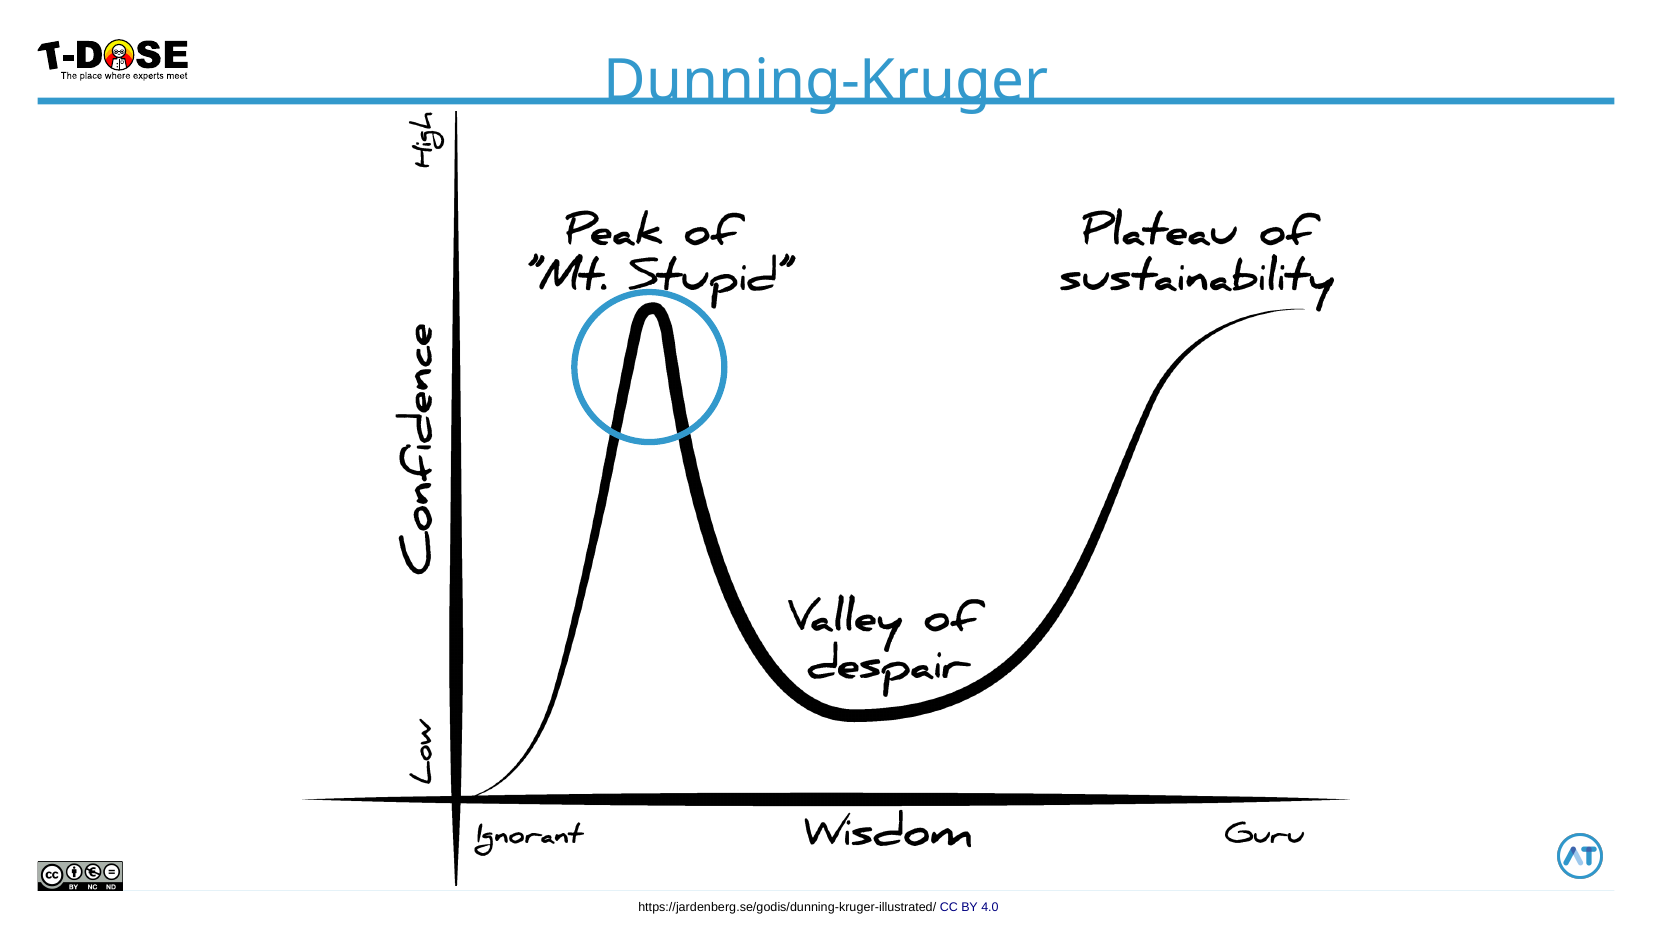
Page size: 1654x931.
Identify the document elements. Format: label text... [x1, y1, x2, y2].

picture [37, 861, 123, 891]
text_box https://jardenberg.se/godis/dunning-kruger-illustrated/ CC BY 4.0 [638, 900, 1014, 913]
picture [1557, 833, 1603, 879]
text_box Dunning-Kruger [37, 38, 1615, 106]
picture [302, 111, 1350, 887]
